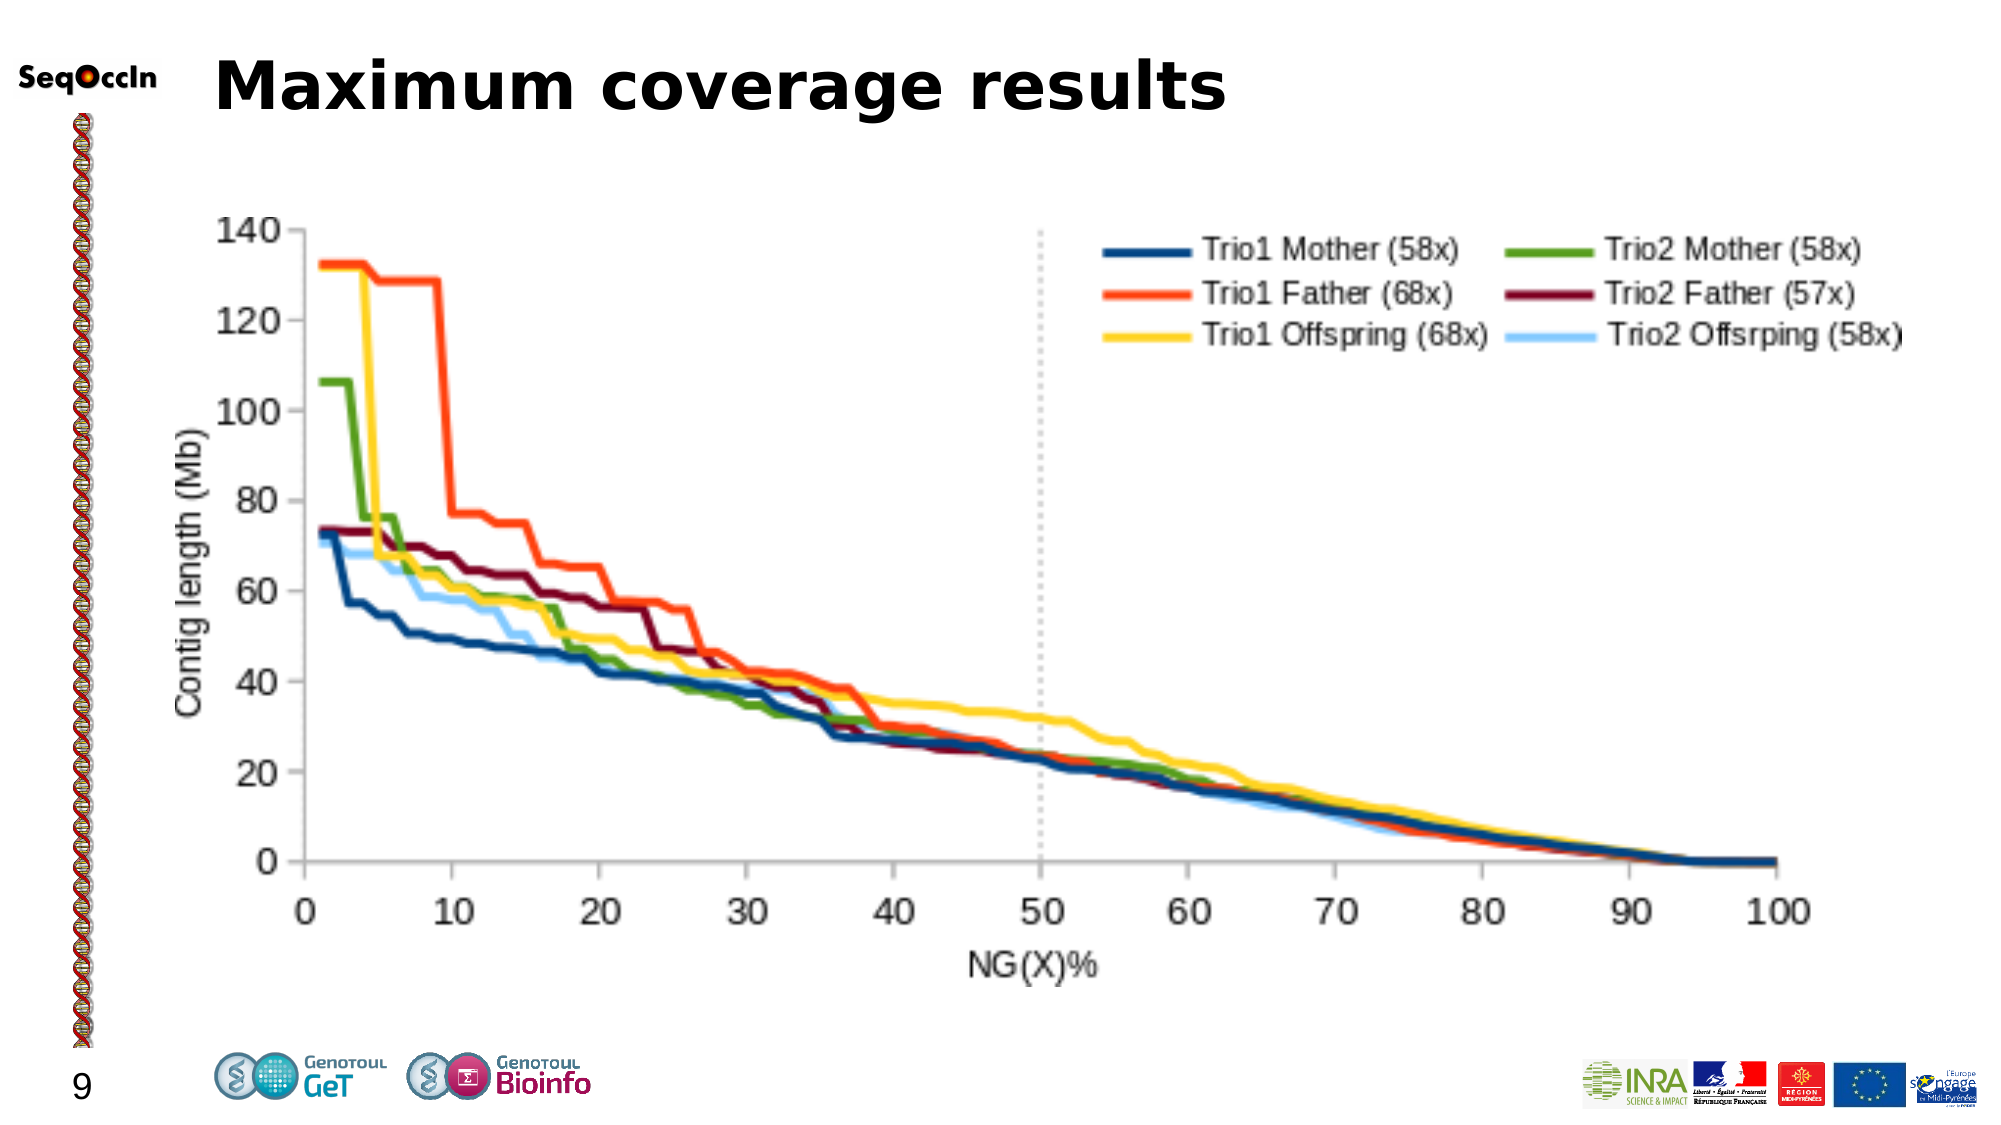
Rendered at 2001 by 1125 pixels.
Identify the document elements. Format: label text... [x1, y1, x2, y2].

picture [400, 1046, 597, 1106]
picture [13, 58, 162, 99]
picture [1832, 1061, 1983, 1111]
picture [1778, 1062, 1825, 1106]
title Maximum coverage results [198, 21, 1924, 130]
picture [208, 1046, 392, 1106]
picture [175, 217, 1902, 987]
picture [1581, 1059, 1689, 1109]
picture [73, 113, 91, 1048]
